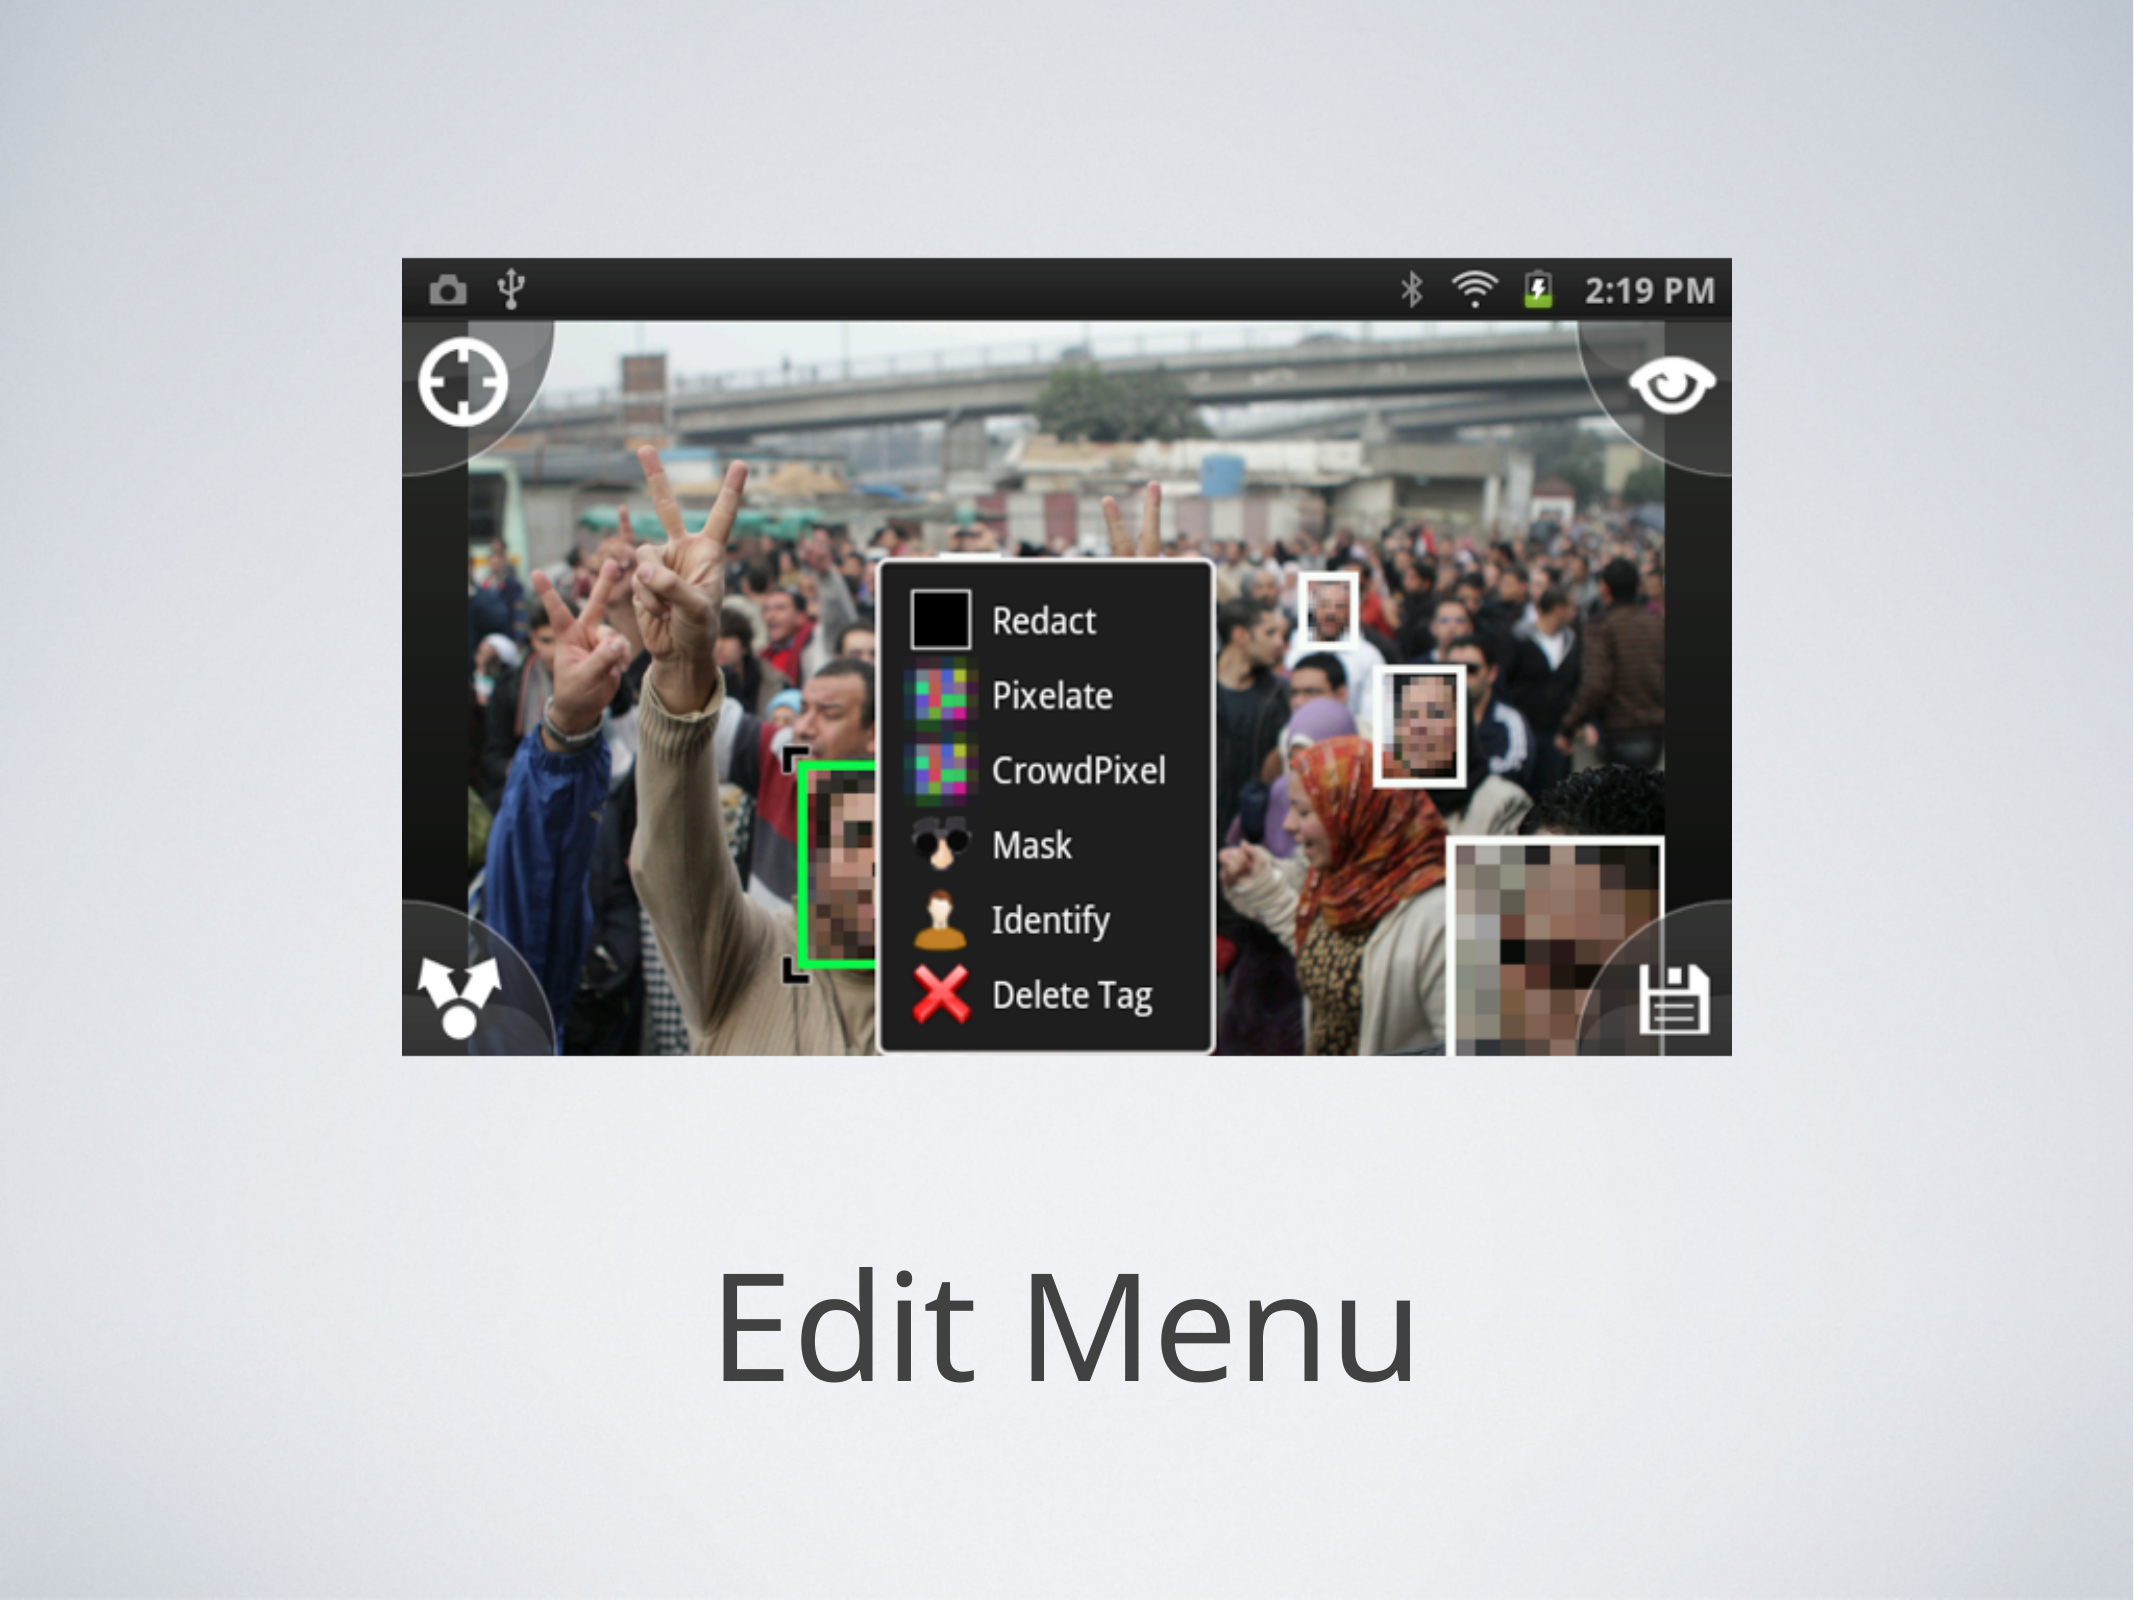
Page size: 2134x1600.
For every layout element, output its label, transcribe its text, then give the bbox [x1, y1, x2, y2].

picture [0, 0, 2134, 1600]
title Edit Menu [58, 1216, 2075, 1428]
